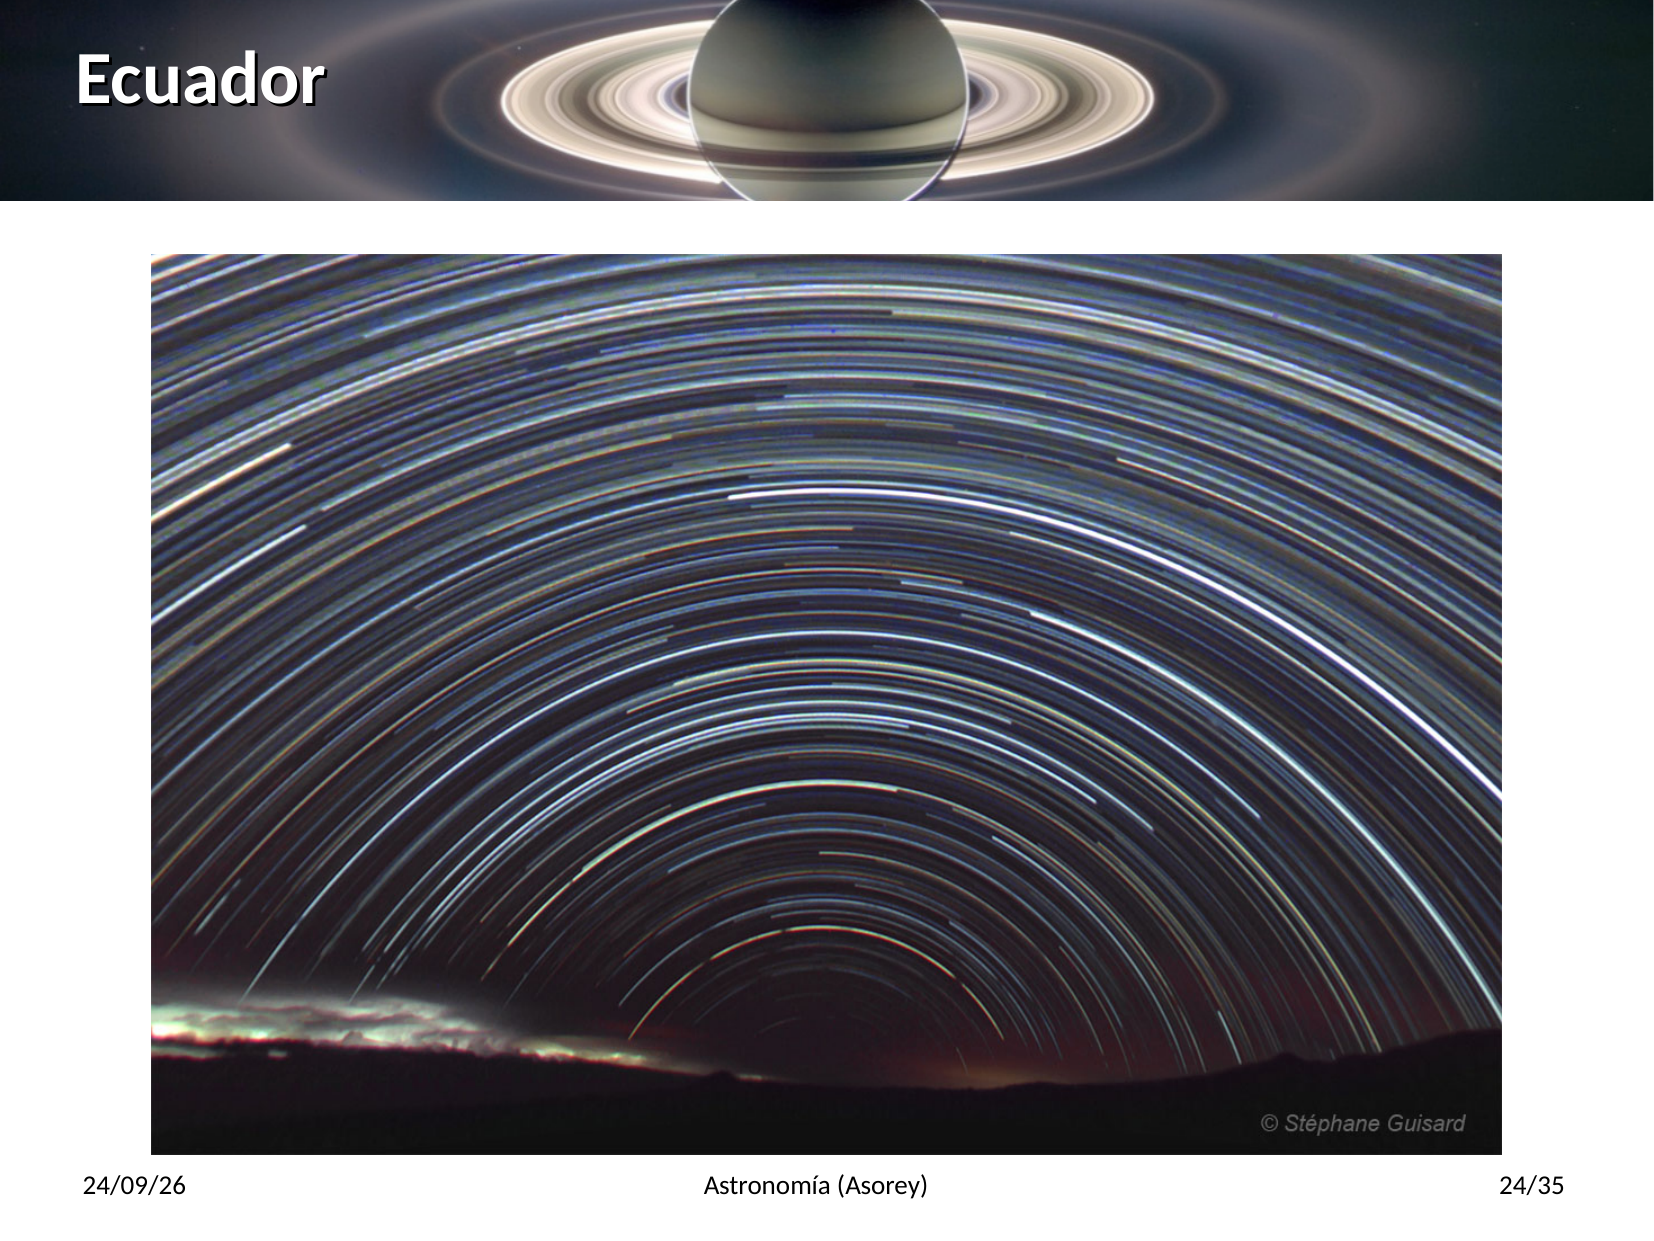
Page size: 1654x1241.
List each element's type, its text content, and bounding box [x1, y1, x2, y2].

picture [0, 0, 1654, 201]
picture [151, 254, 1502, 1156]
title Ecuador [75, 19, 1564, 151]
